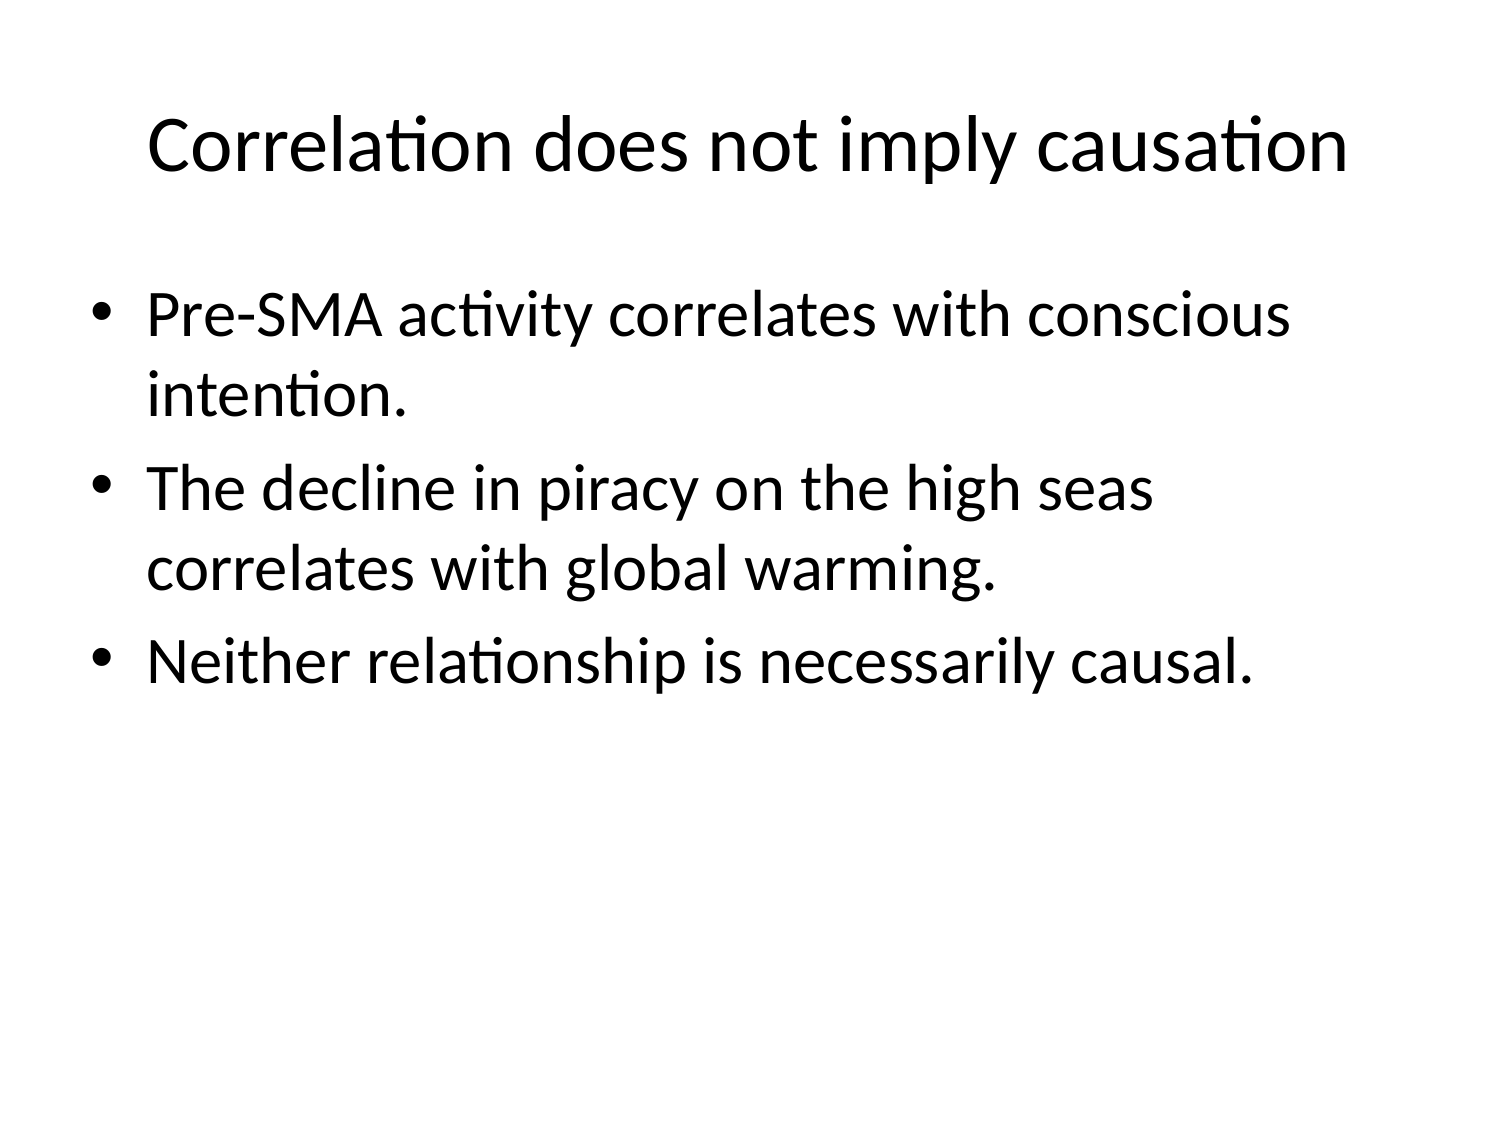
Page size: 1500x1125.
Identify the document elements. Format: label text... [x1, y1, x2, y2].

list Pre-SMA activity correlates with conscious intention. The decline in piracy on the high seas correlates with global warming. Neither relationship is necessarily causal. [75, 262, 1425, 1005]
title Correlation does not imply causation [75, 45, 1425, 233]
